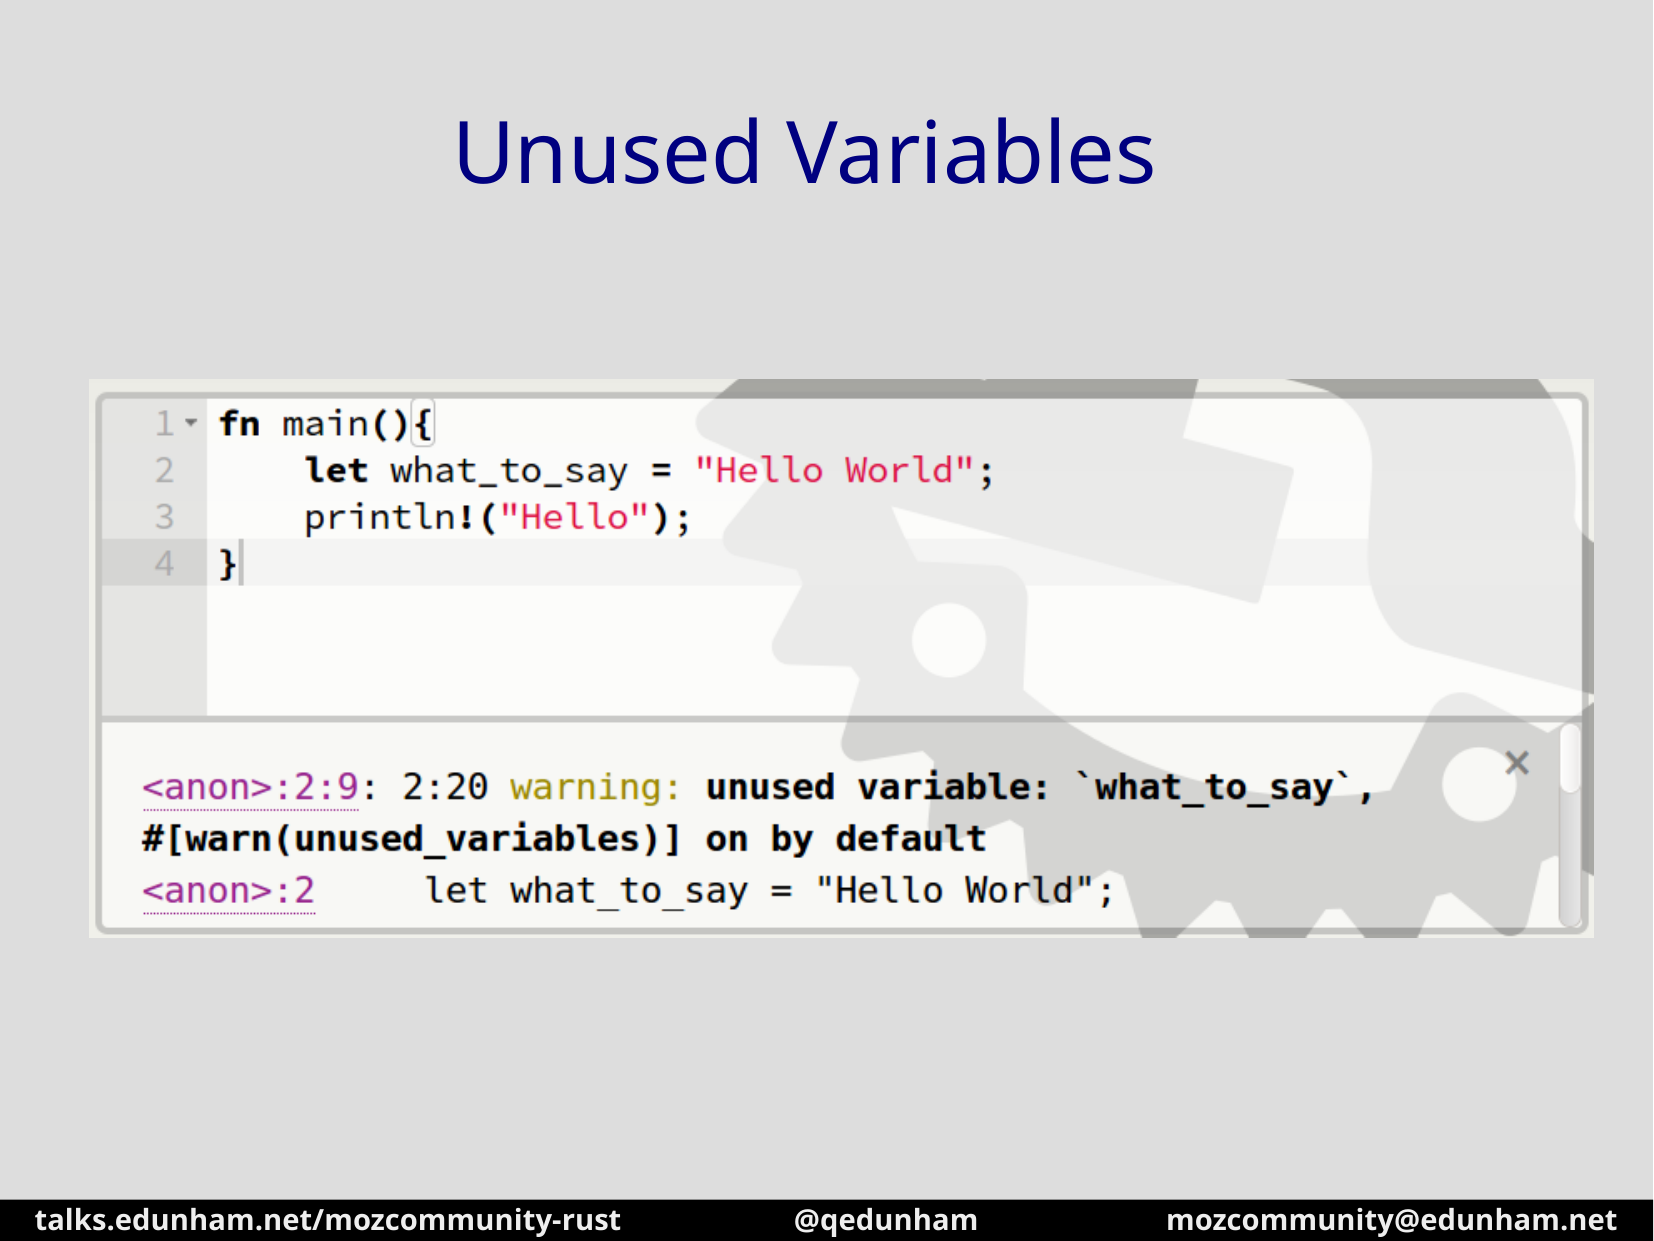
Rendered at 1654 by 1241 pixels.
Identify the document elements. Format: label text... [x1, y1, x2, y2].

picture [89, 299, 1594, 1019]
title Unused Variables [15, 47, 1594, 253]
